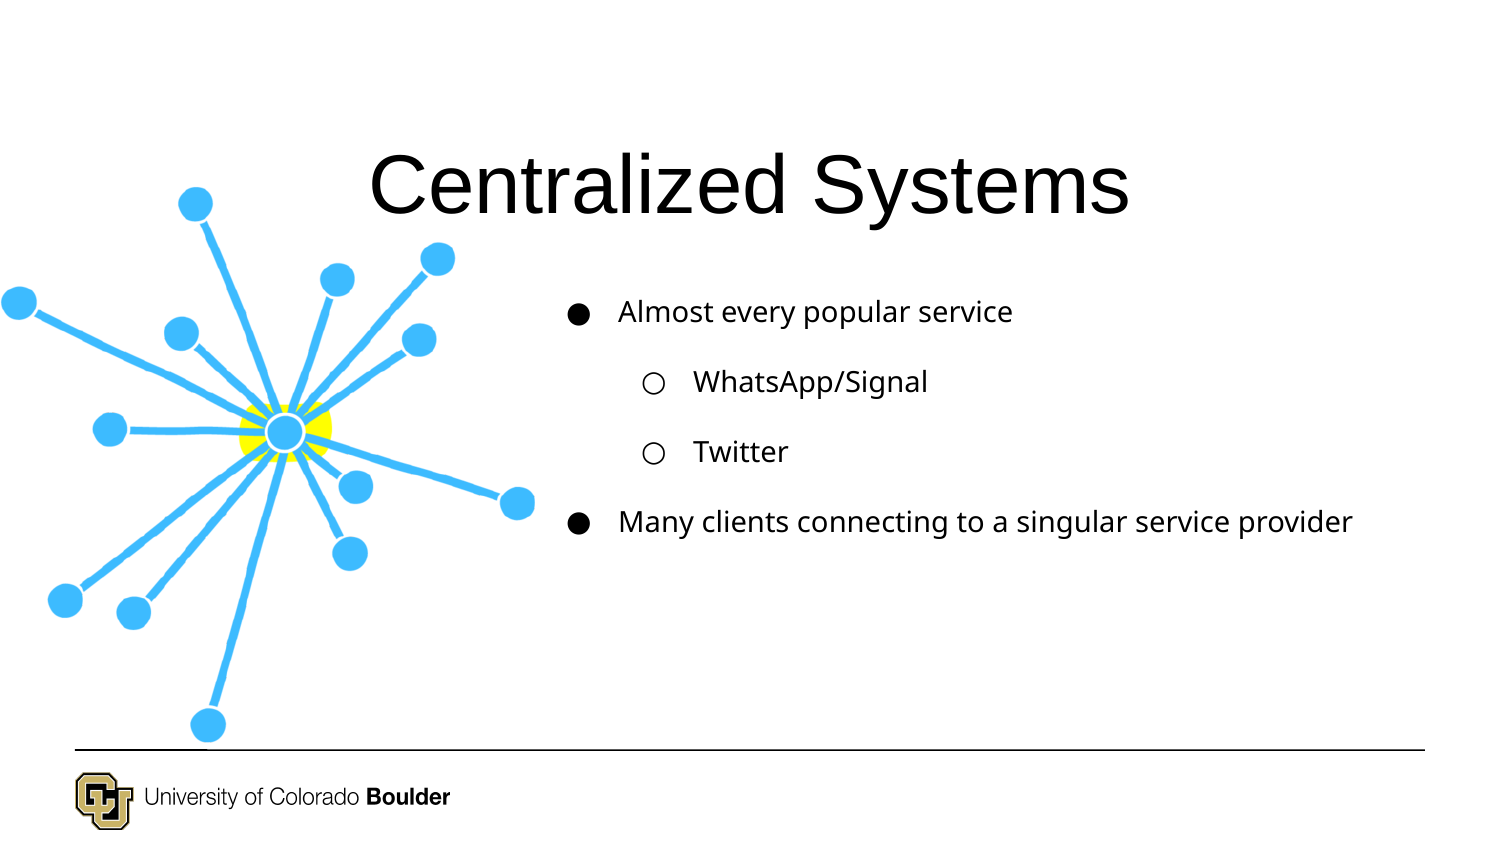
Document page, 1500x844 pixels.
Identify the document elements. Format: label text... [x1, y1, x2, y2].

text_box Almost every popular service WhatsApp/Signal Twitter Many clients connecting to a singular service provider [535, 243, 1500, 743]
title Centralized Systems [51, 122, 1449, 238]
picture [0, 186, 535, 743]
picture [75, 772, 450, 830]
